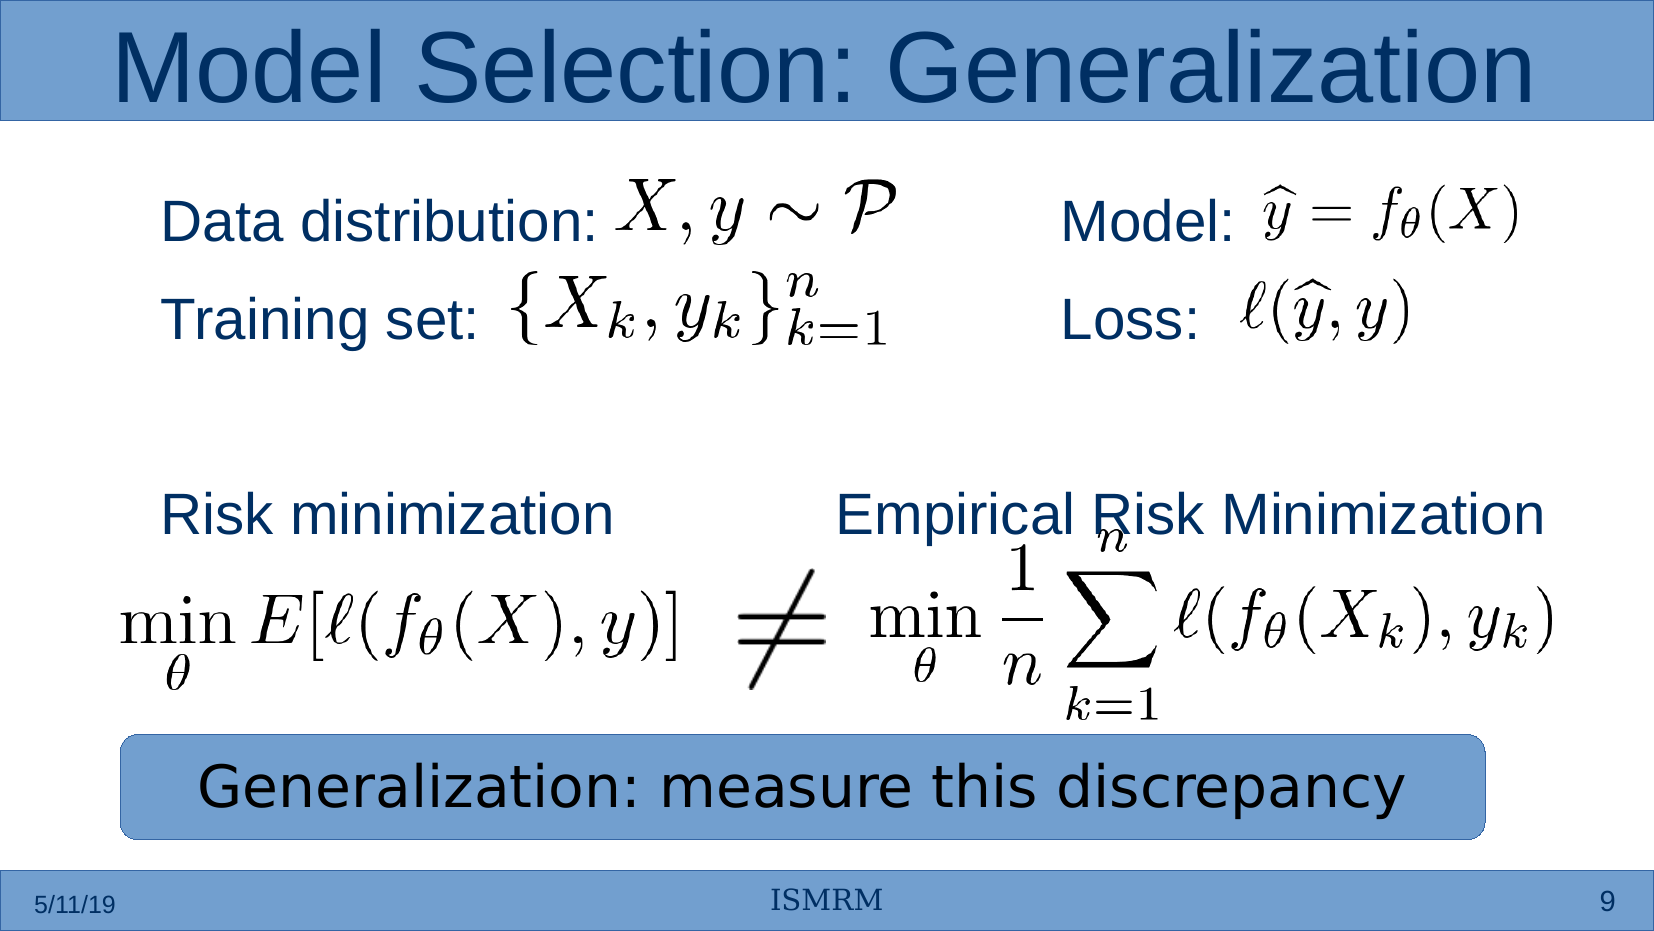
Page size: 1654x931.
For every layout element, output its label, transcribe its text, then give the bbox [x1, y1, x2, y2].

picture [511, 271, 886, 346]
picture [615, 179, 896, 245]
title Model Selection: Generalization [0, 15, 1651, 121]
text_box Generalization: measure this discrepancy [120, 734, 1486, 840]
picture [120, 590, 676, 691]
picture [1263, 184, 1517, 243]
picture [870, 529, 1552, 721]
picture [737, 568, 826, 691]
list Data distribution: Model: Training set: Loss: Risk minimization Empirical Risk Minimization [90, 189, 1579, 729]
picture [1240, 278, 1408, 344]
